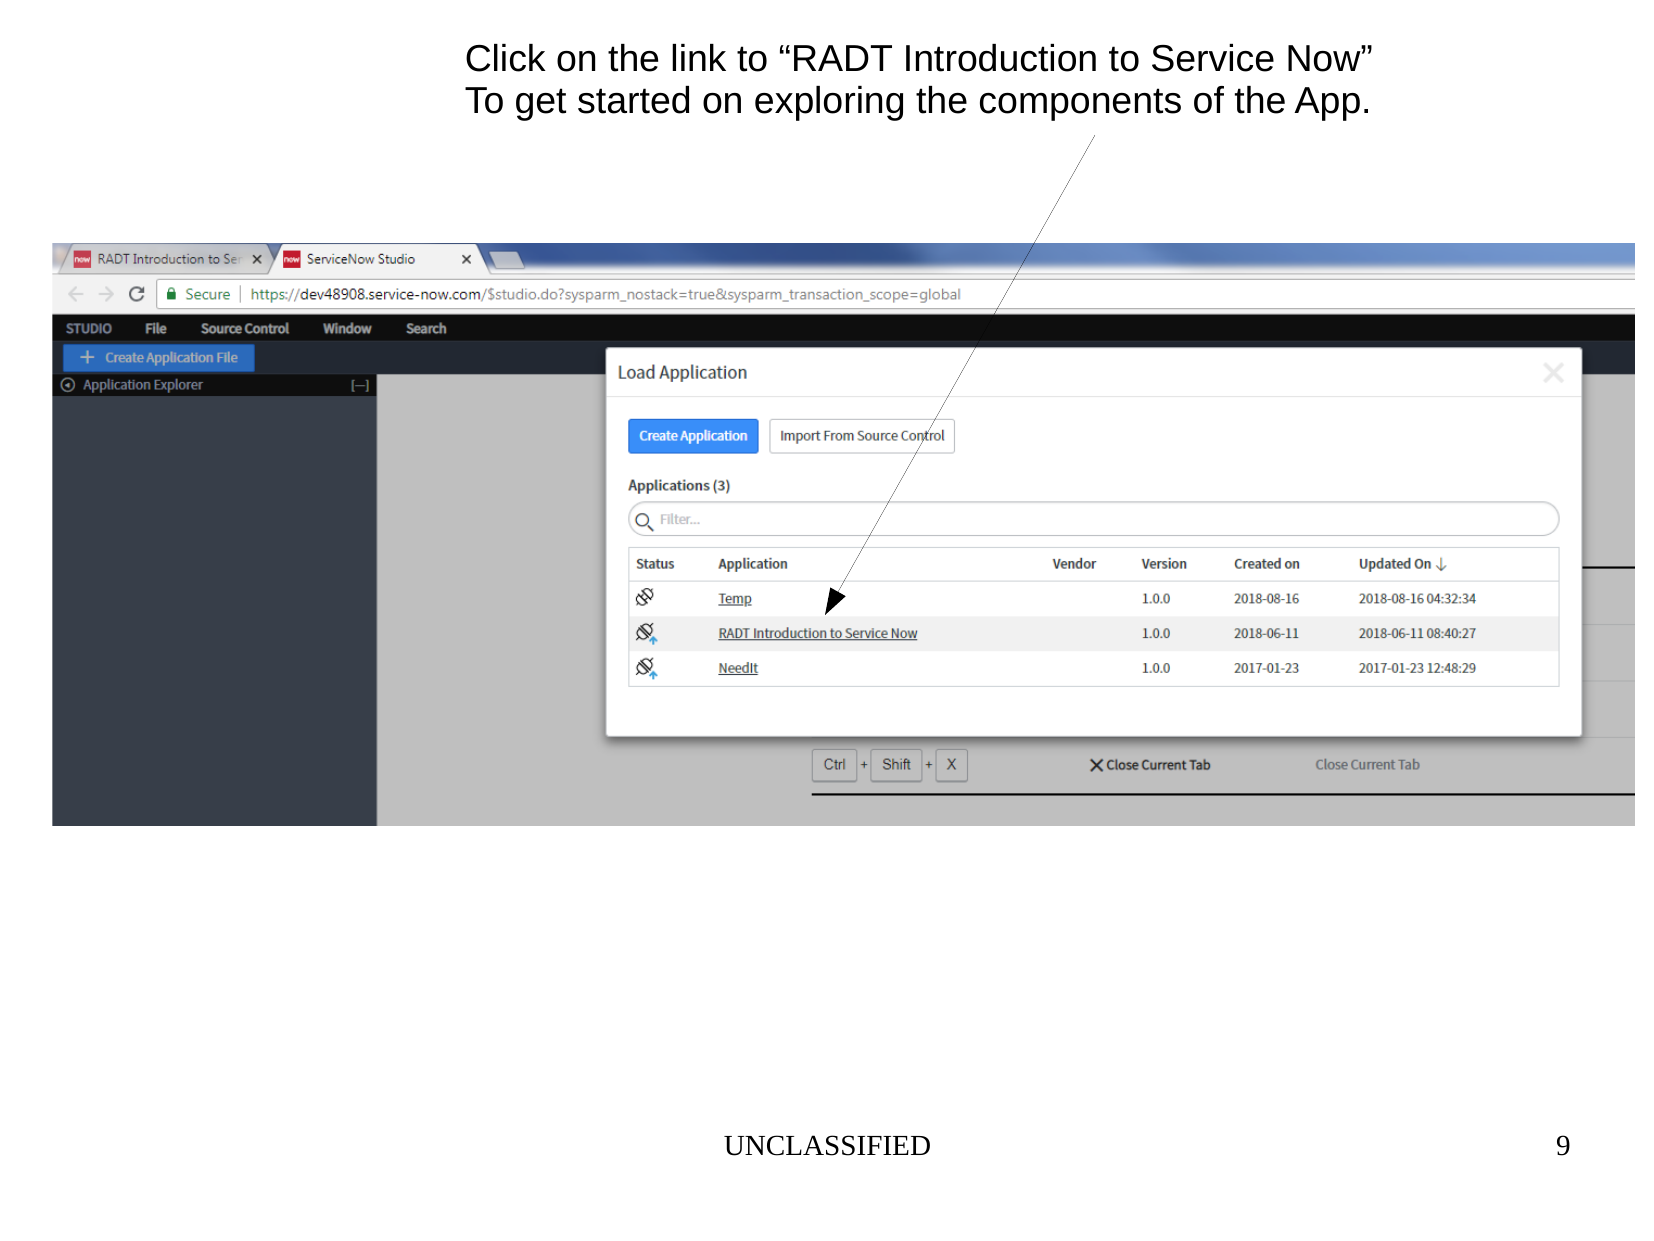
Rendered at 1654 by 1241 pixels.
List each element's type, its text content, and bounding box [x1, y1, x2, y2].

picture [52, 243, 1636, 826]
text_box Click on the link to “RADT Introduction to Service Now” To get started on exploring the components of the App. [450, 30, 1486, 171]
